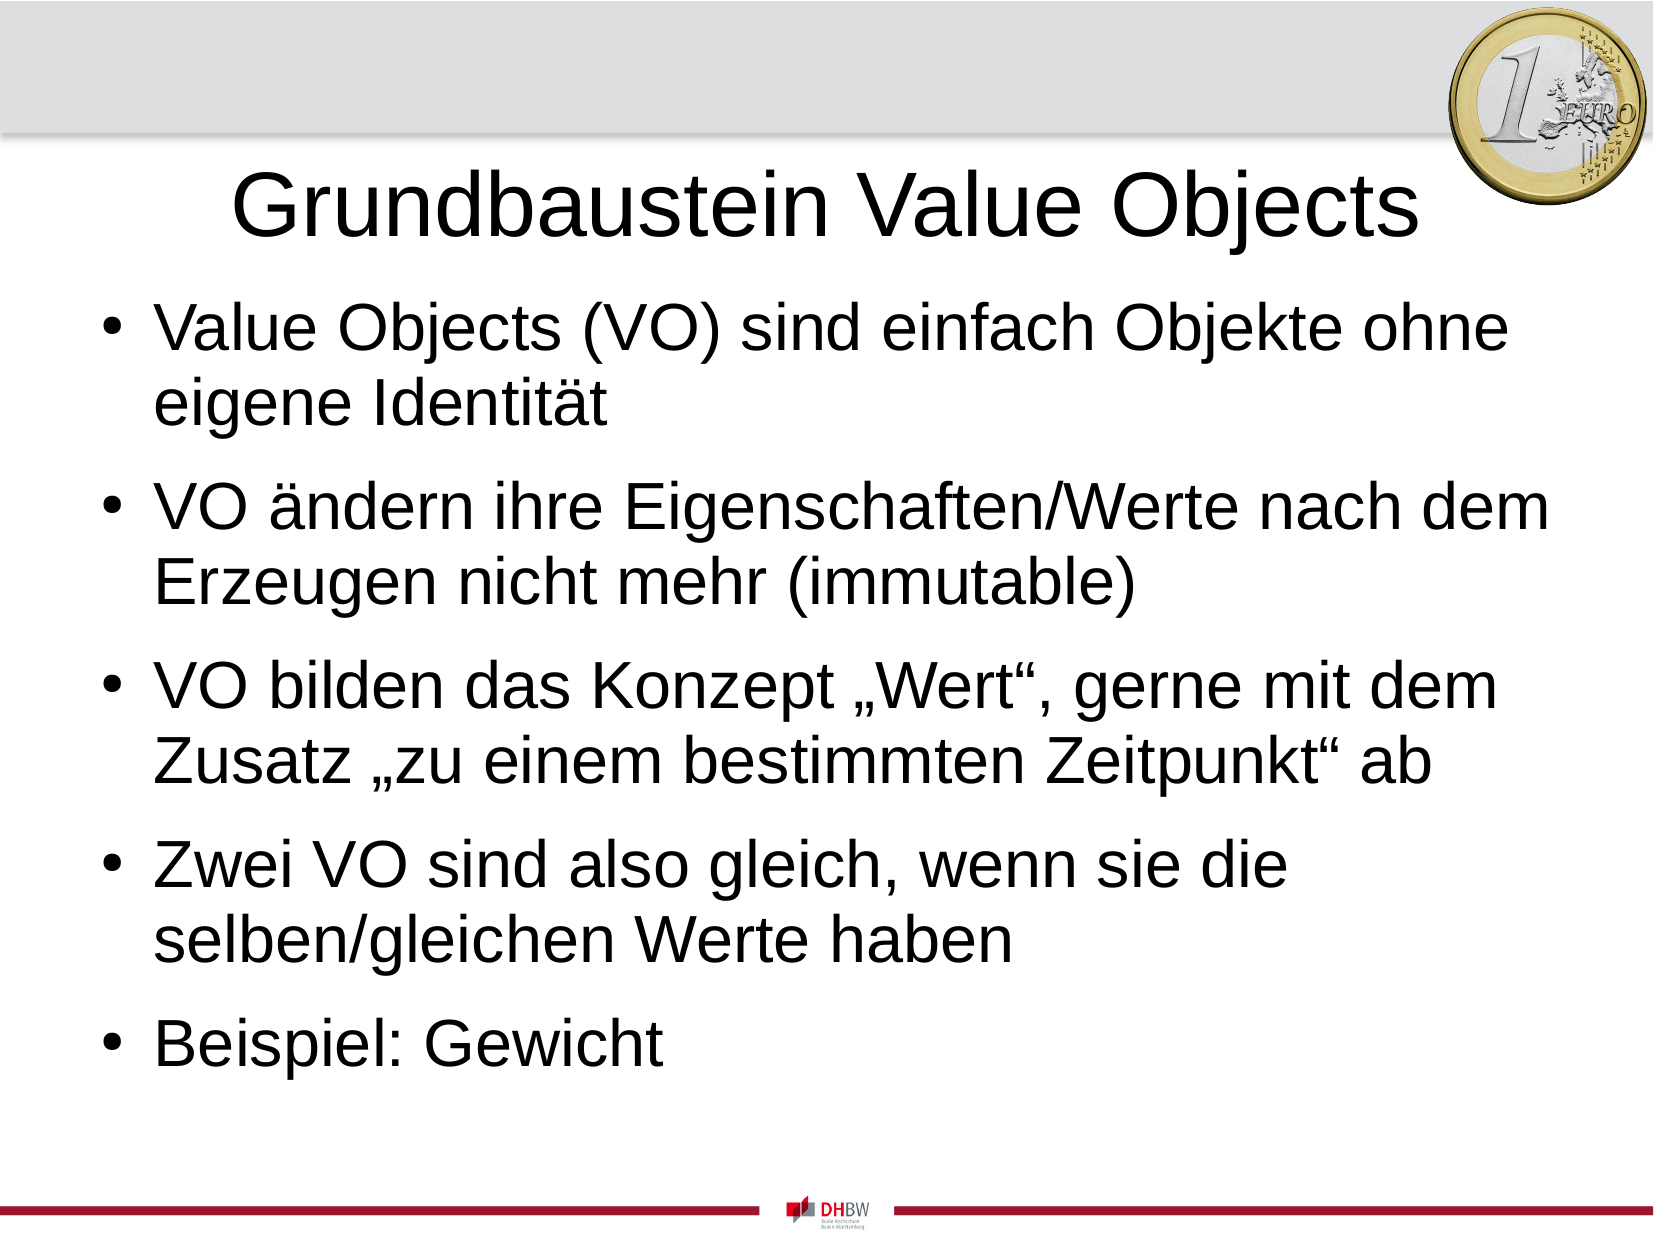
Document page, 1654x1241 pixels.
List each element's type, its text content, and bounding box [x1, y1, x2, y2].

picture [0, 0, 1654, 1237]
list Value Objects (VO) sind einfach Objekte ohne eigene Identität VO ändern ihre Eigenschaften/Werte nach dem Erzeugen nicht mehr (immutable) VO bilden das Konzept „Wert“, gerne mit dem Zusatz „zu einem bestimmten Zeitpunkt“ ab Zwei VO sind also gleich, wenn sie die selben/gleichen Werte haben Beispiel: Gewicht [82, 290, 1571, 1082]
title Grundbaustein Value Objects [82, 147, 1571, 257]
